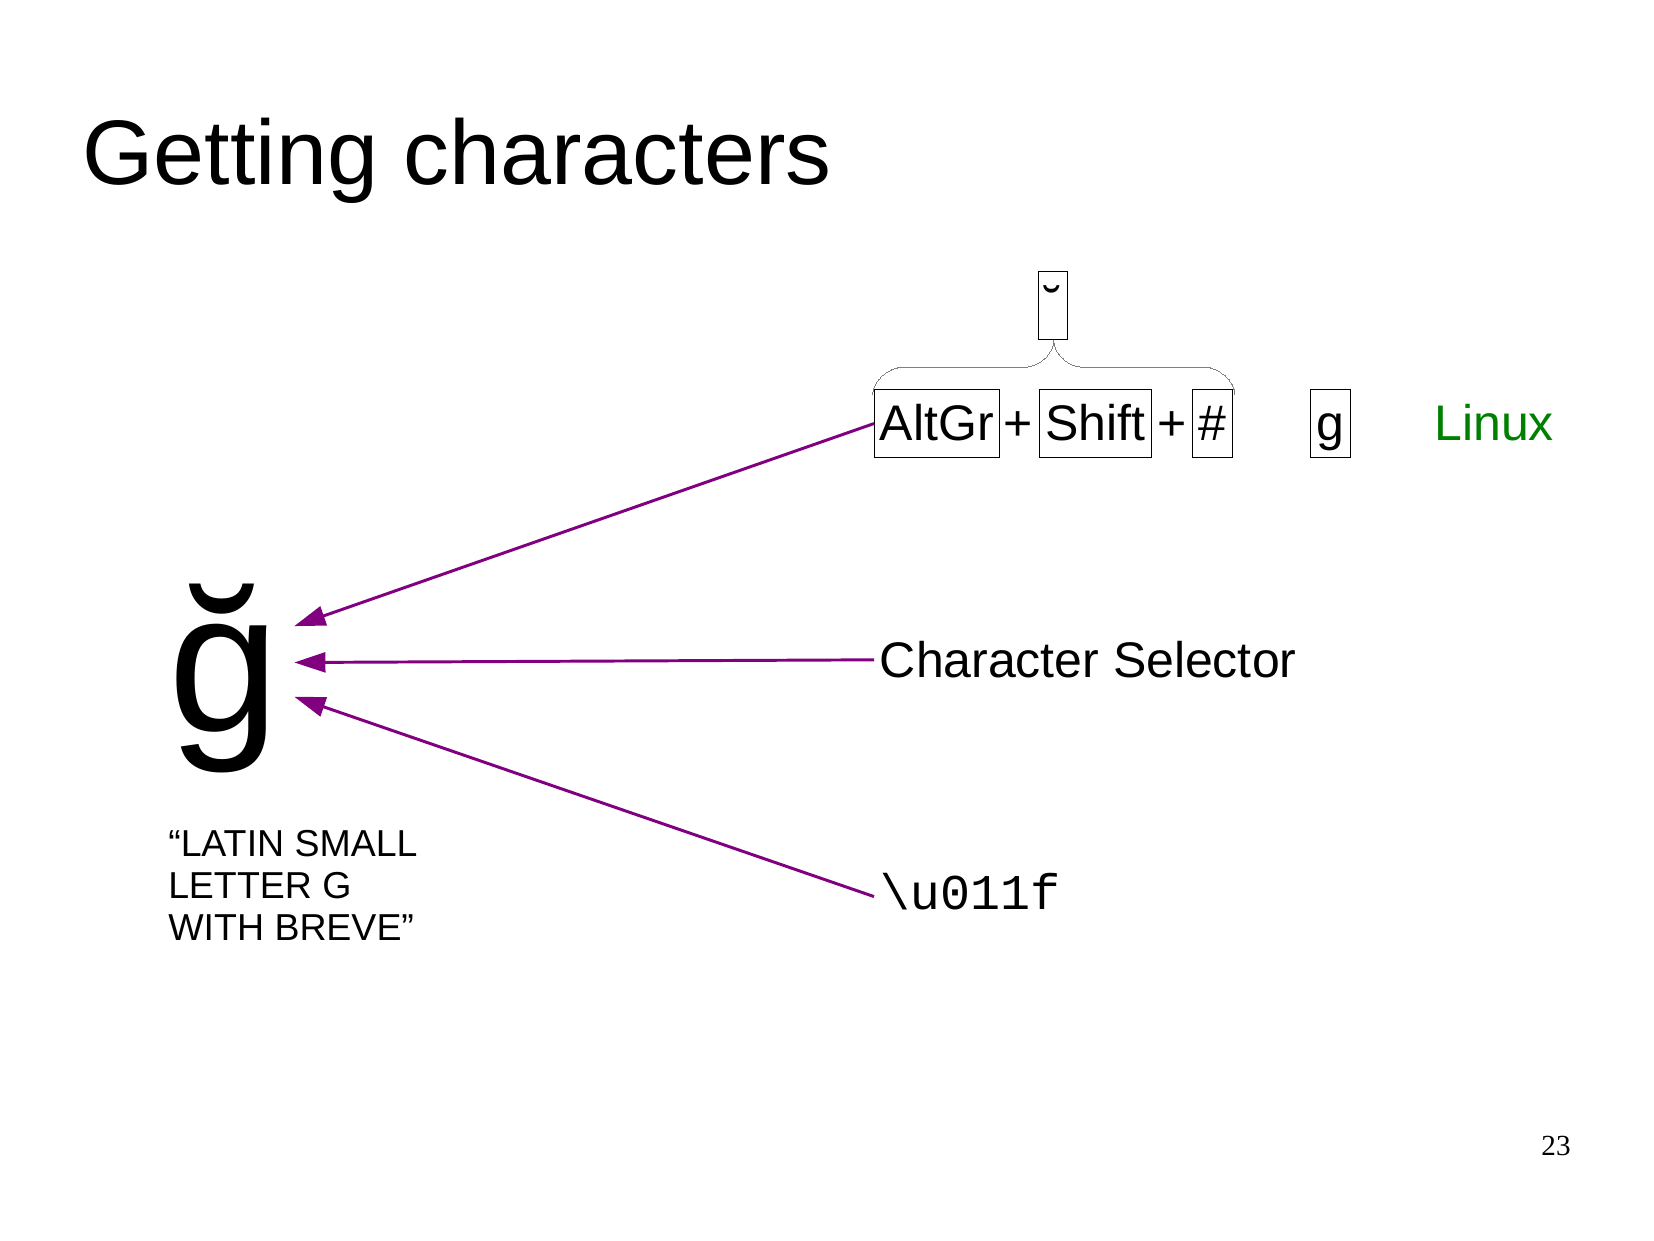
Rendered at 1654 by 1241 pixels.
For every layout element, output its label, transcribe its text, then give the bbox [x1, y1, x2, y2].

text_box # [1193, 389, 1233, 458]
text_box \u011f [874, 862, 1066, 931]
text_box + [1151, 389, 1193, 458]
text_box Shift [1040, 389, 1151, 458]
text_box AltGr [874, 389, 997, 458]
text_box Linux [1428, 389, 1561, 458]
text_box ˘ [1038, 271, 1068, 340]
text_box g [1310, 389, 1351, 458]
text_box ğ [153, 543, 295, 782]
text_box “LATIN SMALL LETTER G WITH BREVE” [153, 814, 433, 956]
title Getting characters [82, 49, 1571, 257]
text_box + [997, 389, 1040, 458]
text_box Character Selector [874, 626, 1303, 694]
